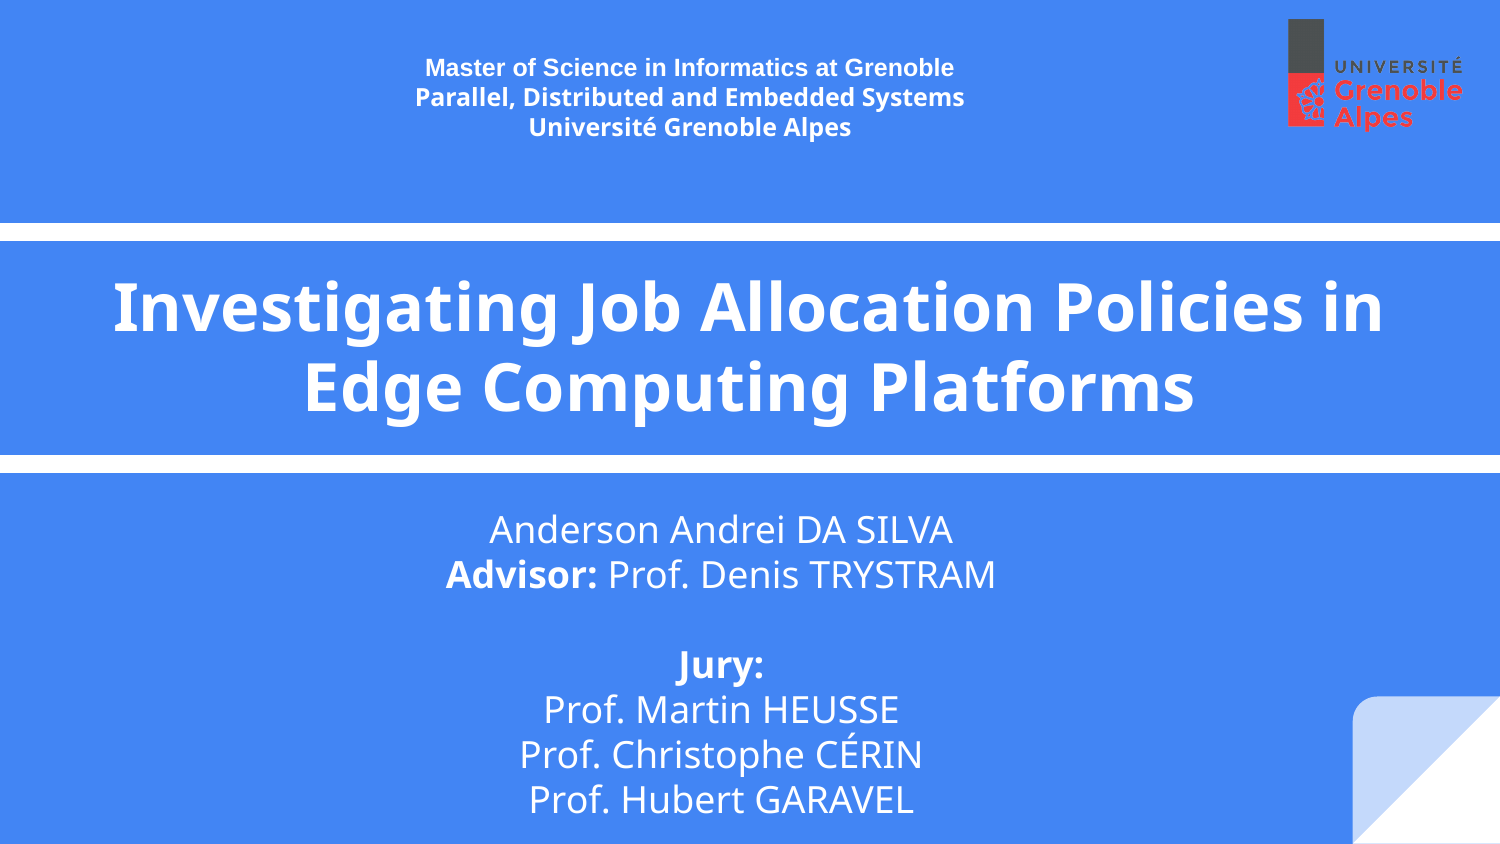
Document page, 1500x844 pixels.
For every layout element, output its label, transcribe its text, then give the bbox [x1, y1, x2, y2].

text_box [0, 224, 1500, 241]
title Investigating Job Allocation Policies in Edge Computing Platforms [89, 258, 1411, 441]
picture [1288, 19, 1463, 132]
text_box [0, 0, 1500, 176]
text_box Anderson Andrei DA SILVA Advisor: Prof. Denis TRYSTRAM Jury: Prof. Martin HEUSSE Prof. Christophe CÉRIN Prof. Hubert GARAVEL [263, 491, 1180, 636]
title Master of Science in Informatics at Grenoble Parallel, Distributed and Embedded Systems Université Grenoble Alpes [405, 24, 993, 157]
text_box [0, 455, 1500, 472]
